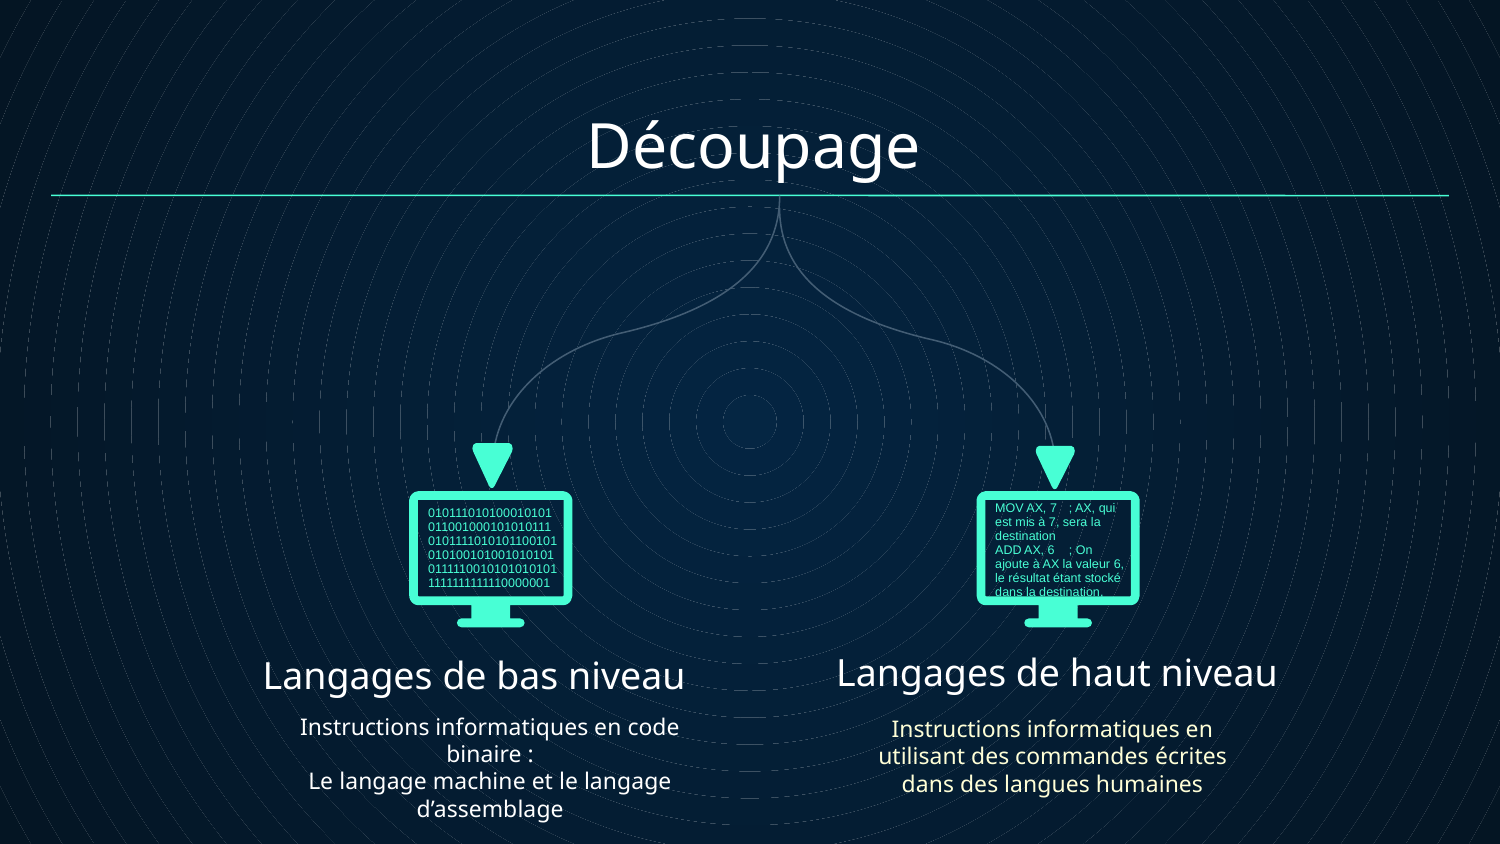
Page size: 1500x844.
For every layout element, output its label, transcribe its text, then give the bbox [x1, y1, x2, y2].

text_box [976, 491, 1136, 603]
title Découpage [55, 96, 1453, 196]
subtitle Instructions informatiques en utilisant des commandes écrites dans des langues humaines [836, 709, 1269, 806]
text_box 010111010100010101 011001000101010111 0101111010101100101 010100101001010101 0111110010101010101 1111111111110000001 [413, 498, 579, 598]
text_box [472, 443, 513, 489]
text_box Langages de bas niveau [248, 642, 745, 745]
subtitle Instructions informatiques en code binaire : Le langage machine et le langage d’assemblage [259, 745, 721, 839]
text_box MOV AX, 7 ; AX, qui est mis à 7, sera la destination ADD AX, 6 ; On ajoute à AX la valeur 6, le résultat étant stocké dans la destination, [980, 493, 1140, 607]
text_box [1035, 445, 1075, 490]
text_box [1024, 607, 1092, 628]
text_box [409, 491, 572, 628]
title Langages de haut niveau [797, 637, 1317, 709]
